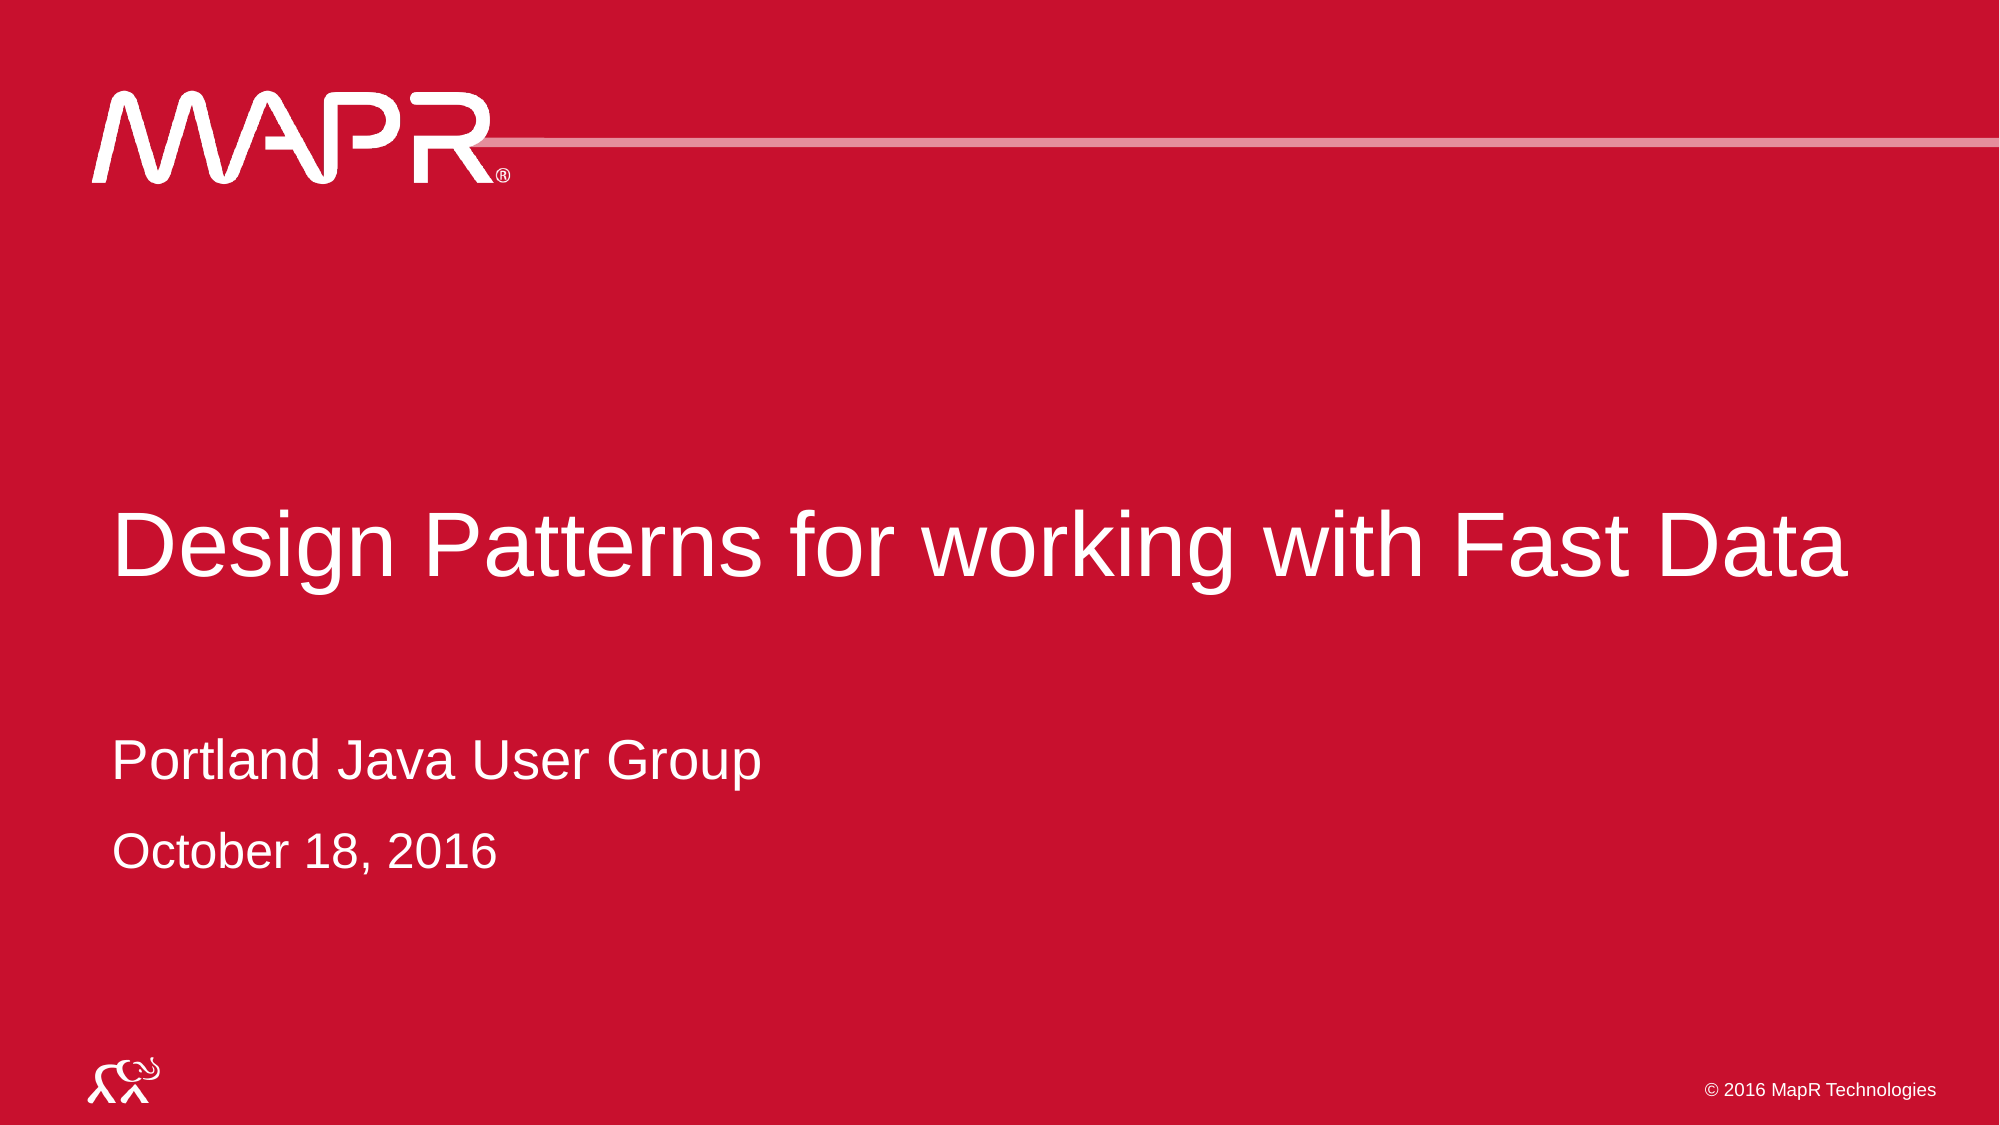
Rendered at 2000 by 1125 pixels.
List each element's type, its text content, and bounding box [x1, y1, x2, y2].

list October 18, 2016 [91, 808, 1937, 887]
picture [77, 1034, 172, 1125]
list Design Patterns for working with Fast Data [91, 442, 1937, 606]
list Portland Java User Group [91, 713, 1937, 808]
